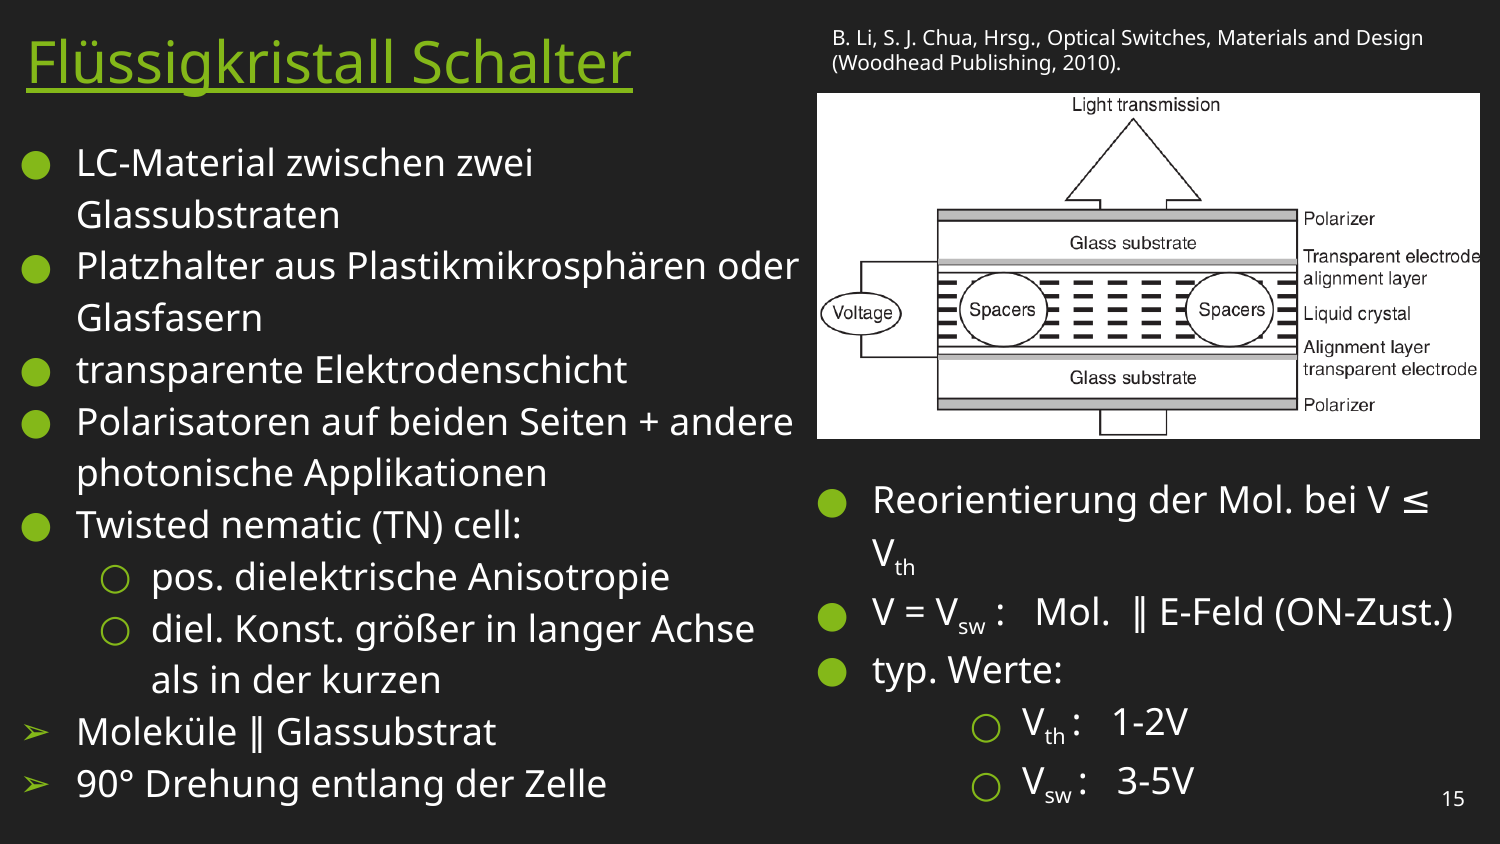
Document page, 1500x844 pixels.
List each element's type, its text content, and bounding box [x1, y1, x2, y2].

list Reorientierung der Mol. bei V ≤ Vth V = Vsw : Mol. ∥ E-Feld (ON-Zust.) typ. Werte: Vth : 1-2V Vsw : 3-5V [782, 454, 1480, 765]
text_box B. Li, S. J. Chua, Hrsg., Optical Switches, Materials and Design (Woodhead Publishing, 2010). [817, 9, 1480, 85]
picture [817, 93, 1480, 439]
slide_number <number> [1389, 765, 1480, 830]
title Flüssigkristall Schalter [11, 0, 658, 94]
list LC-Material zwischen zwei Glassubstraten Platzhalter aus Plastikmikrosphären oder Glasfasern transparente Elektrodenschicht Polarisatoren auf beiden Seiten + andere photonische Applikationen Twisted nematic (TN) cell: pos. dielektrische Anisotropie diel. Konst. größer in langer Achse als in der kurzen Moleküle ∥ Glassubstrat 90° Drehung entlang der Zelle [0, 117, 818, 830]
